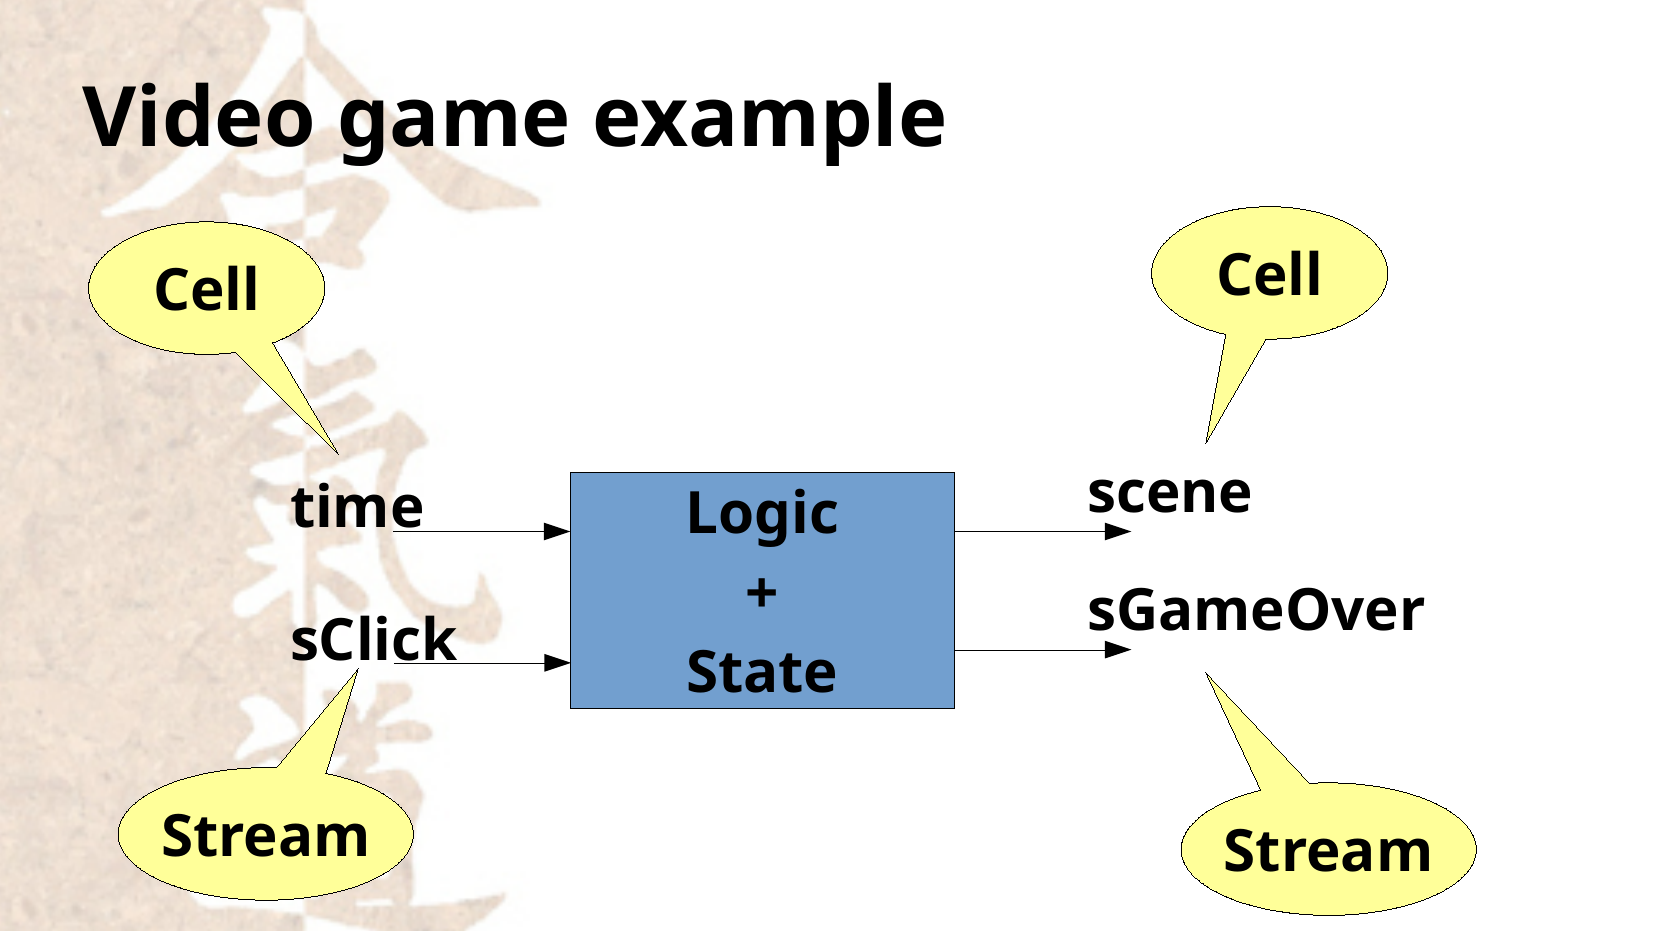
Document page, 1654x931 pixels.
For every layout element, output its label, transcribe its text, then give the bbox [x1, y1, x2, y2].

text_box Logic + State [570, 472, 955, 709]
text_box scene [1072, 442, 1325, 517]
text_box Cell [88, 221, 339, 455]
text_box Stream [118, 668, 414, 901]
text_box Stream [1181, 672, 1477, 916]
text_box sGameOver [1072, 561, 1388, 635]
text_box Cell [1151, 206, 1388, 444]
text_box sClick [275, 590, 496, 694]
text_box time [275, 458, 496, 562]
picture [0, 0, 1654, 931]
title Video game example [82, 37, 1571, 193]
